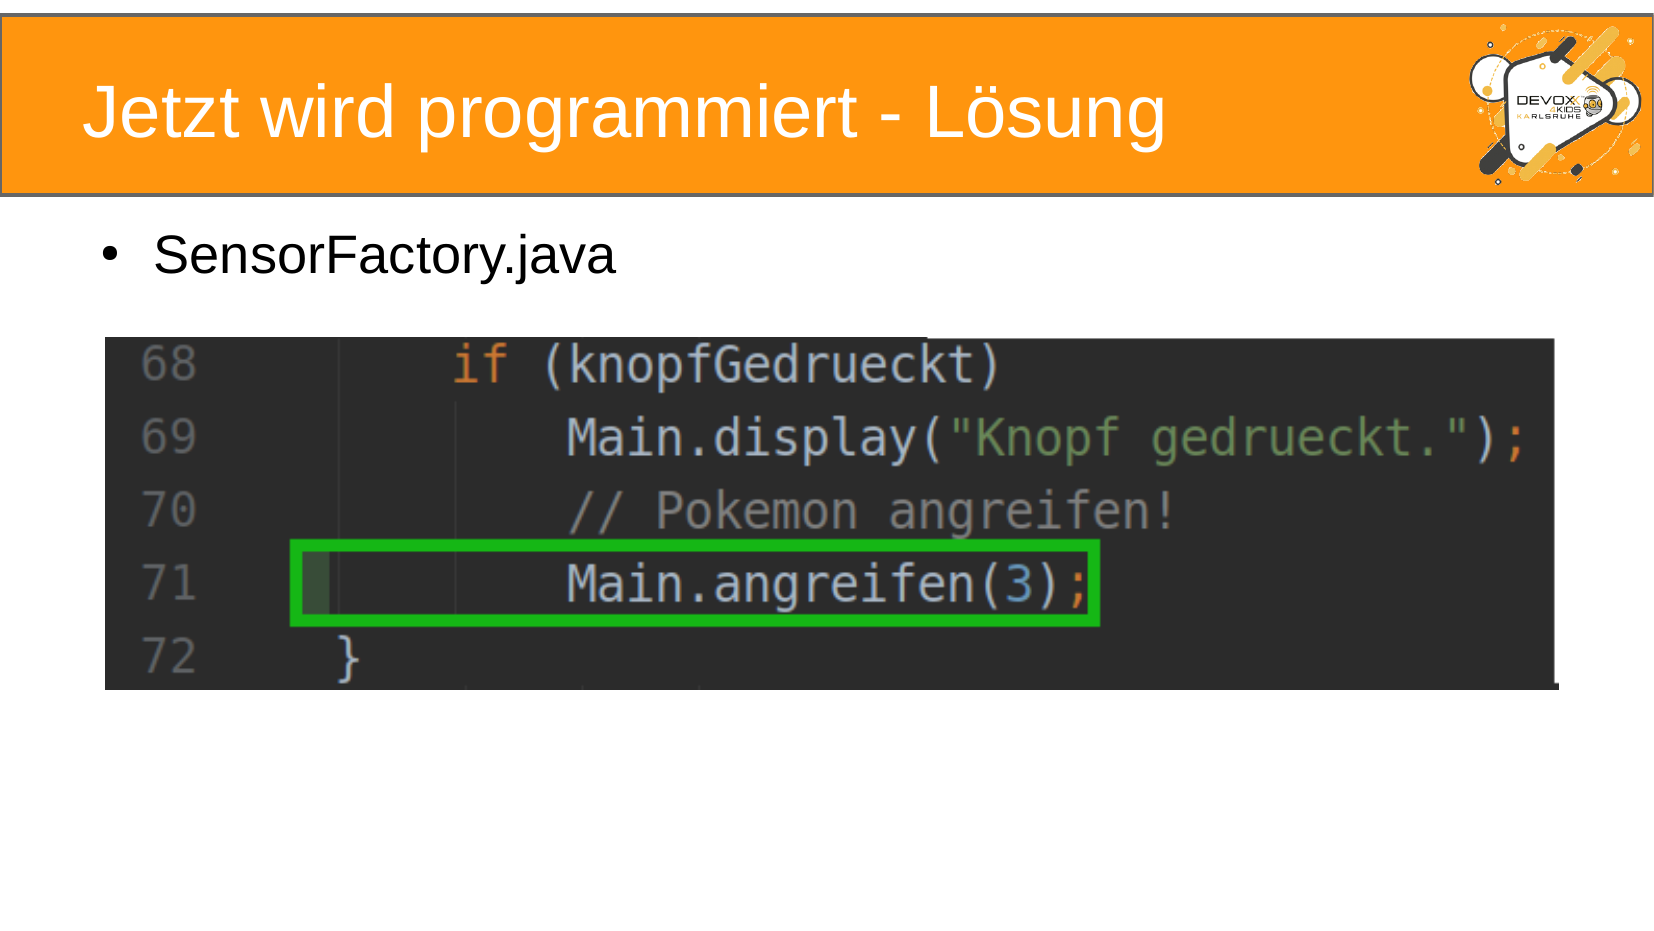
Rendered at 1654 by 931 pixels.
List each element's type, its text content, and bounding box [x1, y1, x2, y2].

picture [105, 337, 1559, 691]
title Jetzt wird programmiert - Lösung [82, 35, 1235, 189]
list SensorFactory.java [82, 224, 1571, 764]
picture [1455, 14, 1654, 195]
